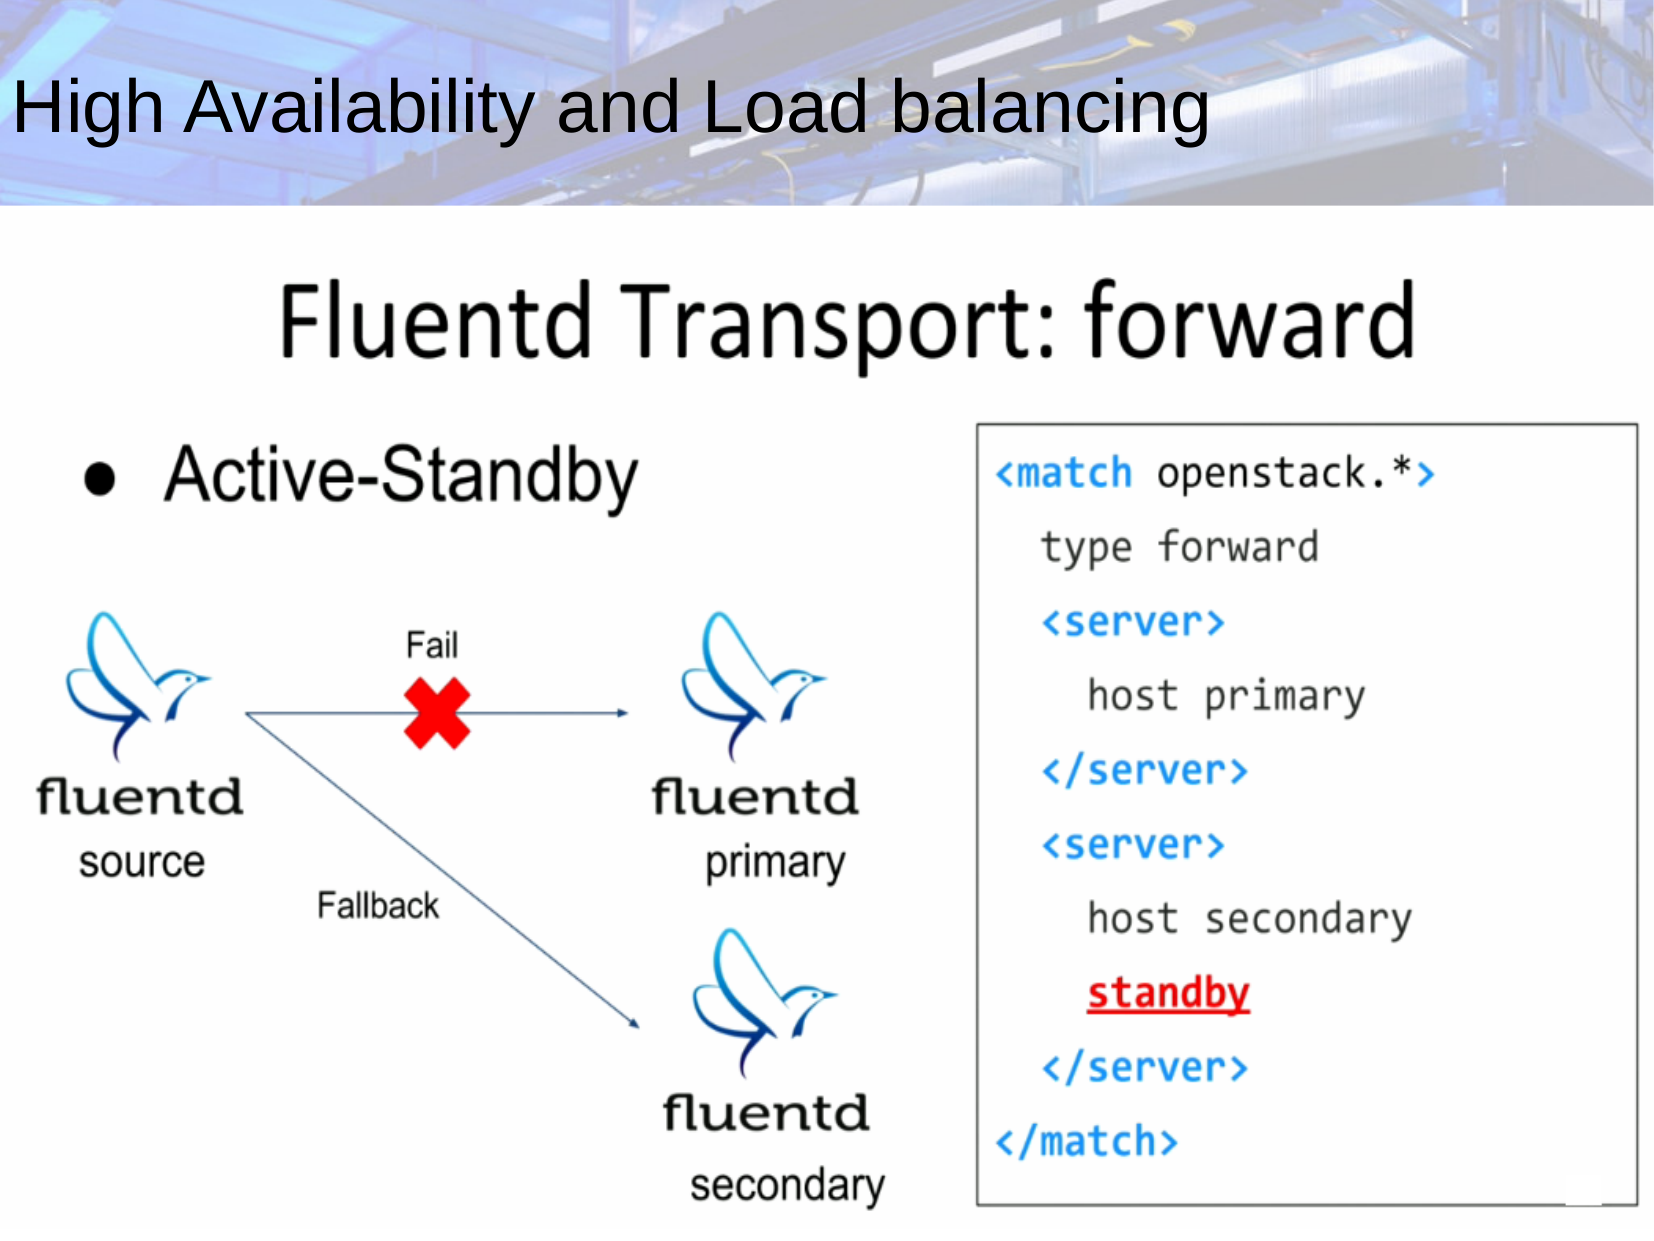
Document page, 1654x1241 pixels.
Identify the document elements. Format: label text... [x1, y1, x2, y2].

title High Availability and Load balancing [11, 2, 1501, 210]
picture [0, 0, 1654, 1241]
